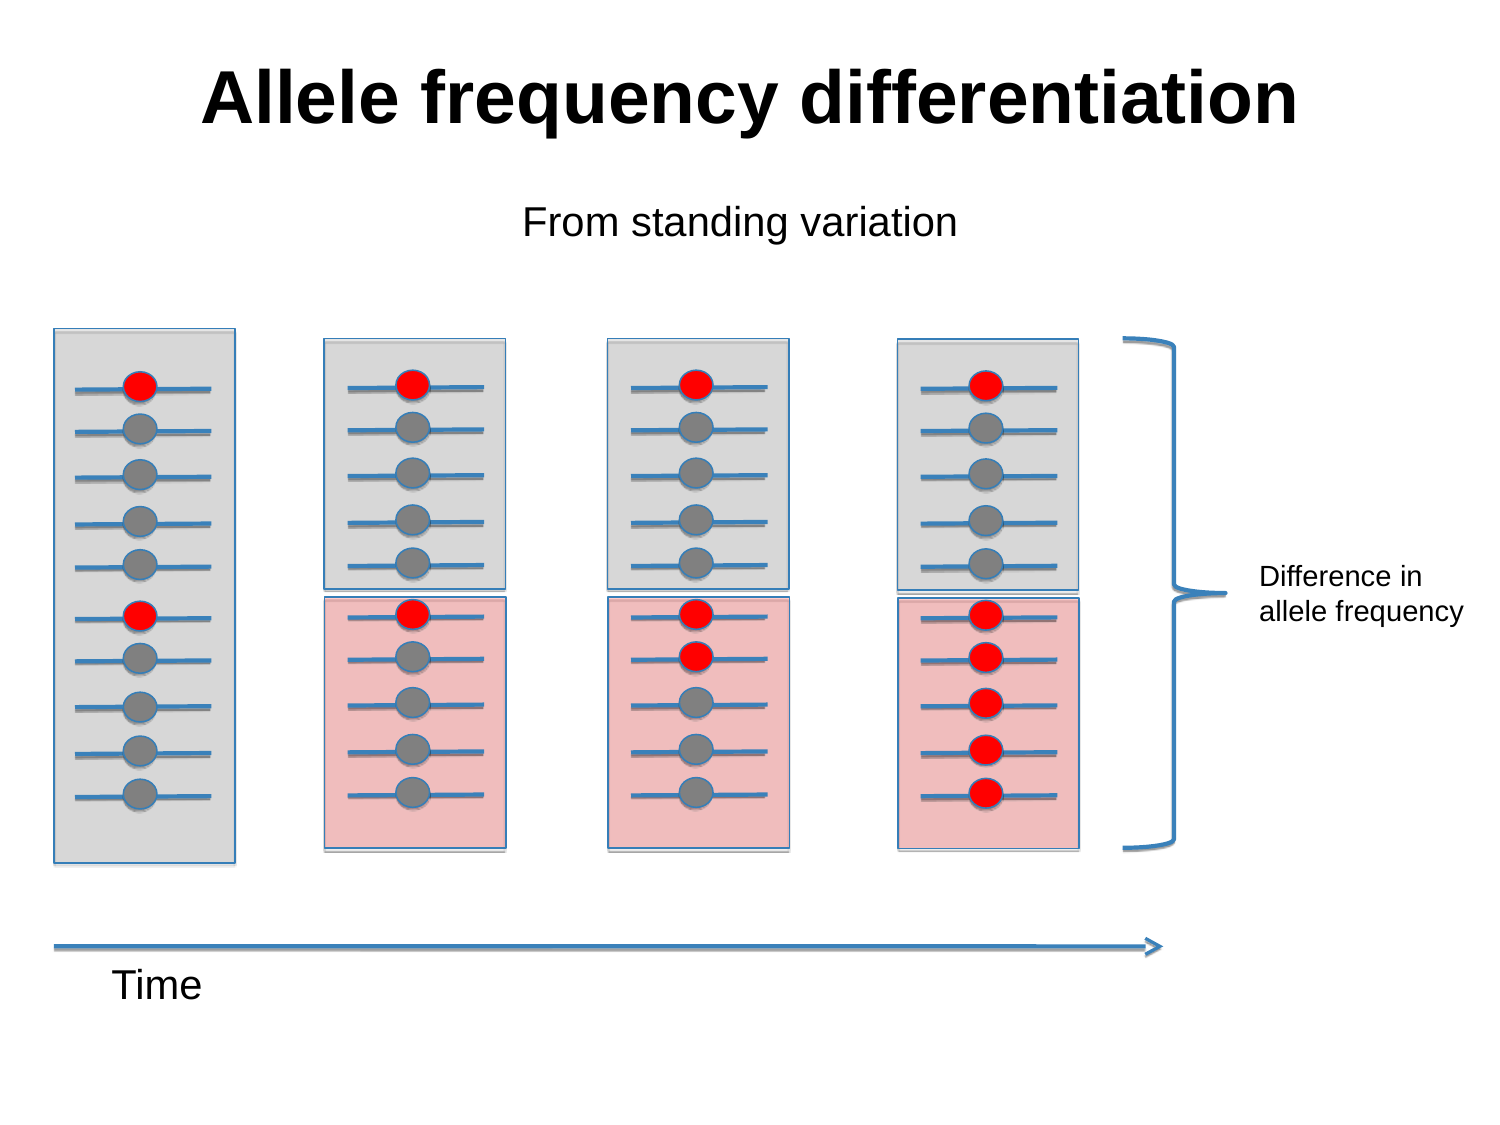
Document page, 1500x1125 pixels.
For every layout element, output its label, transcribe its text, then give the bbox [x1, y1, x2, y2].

title Allele frequency differentiation [75, 0, 1425, 188]
text_box [53, 328, 236, 863]
text_box [897, 339, 1079, 590]
text_box [324, 596, 506, 848]
text_box [897, 597, 1080, 849]
text_box [324, 338, 506, 590]
text_box [607, 338, 789, 590]
text_box Difference in allele frequency [1244, 549, 1480, 635]
text_box From standing variation [507, 187, 974, 253]
text_box [608, 596, 790, 848]
text_box Time [96, 950, 218, 1016]
